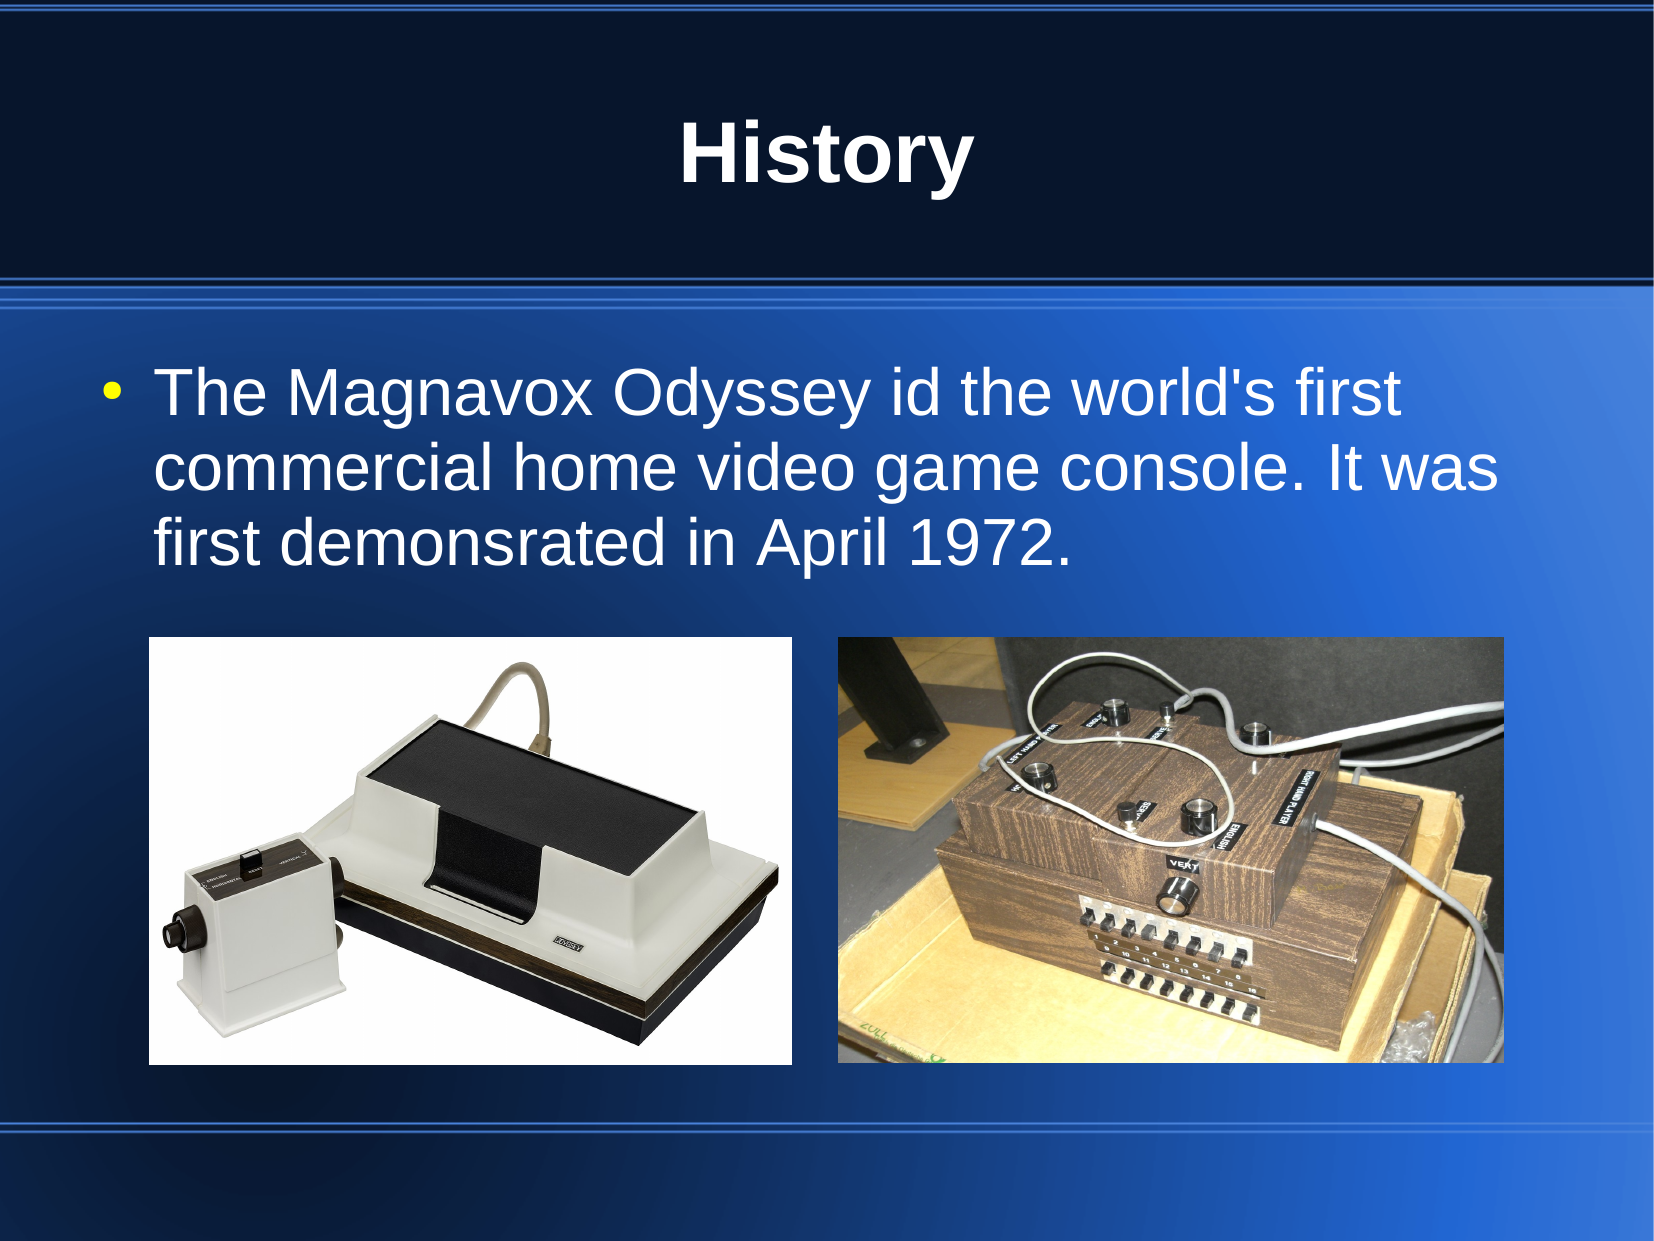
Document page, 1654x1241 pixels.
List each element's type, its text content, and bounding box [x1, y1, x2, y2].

picture [0, 0, 1654, 1241]
title History [82, 49, 1571, 257]
list The Magnavox Odyssey id the world's first commercial home video game console. It was first demonsrated in April 1972. [82, 355, 1571, 1058]
